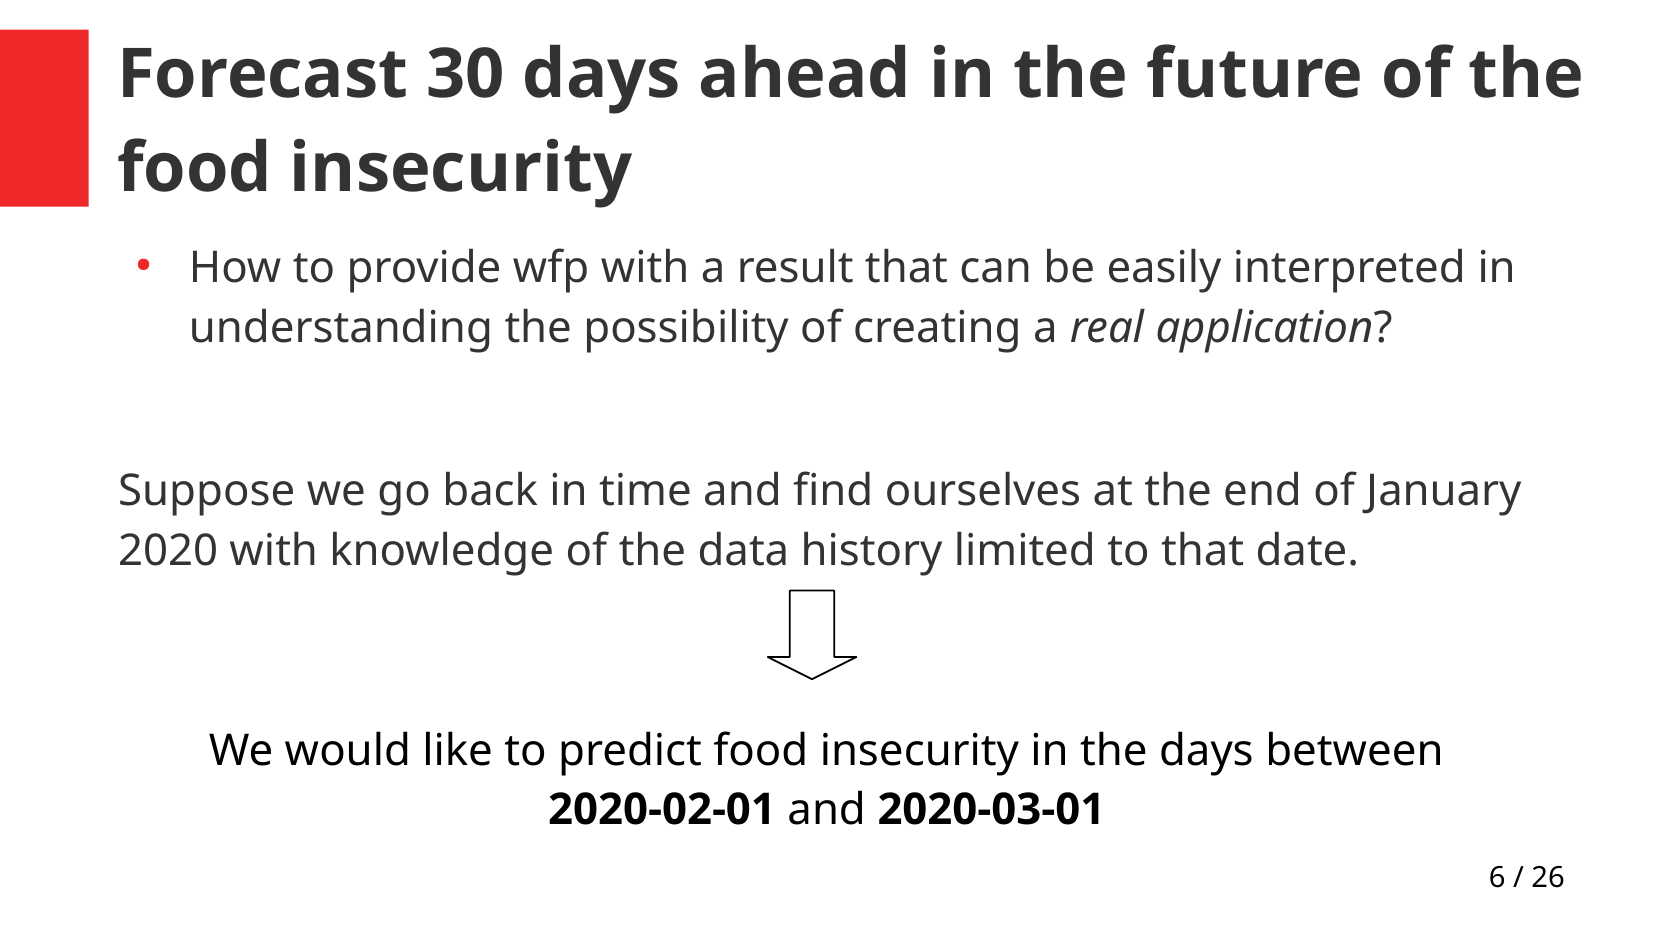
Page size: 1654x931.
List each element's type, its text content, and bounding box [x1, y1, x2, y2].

text_box [767, 590, 857, 680]
list How to provide wfp with a result that can be easily interpreted in understanding the possibility of creating a real application? Suppose we go back in time and find ourselves at the end of January 2020 with knowledge of the data history limited to that date. [118, 236, 1595, 798]
title Forecast 30 days ahead in the future of the food insecurity [117, 24, 1594, 212]
text_box We would like to predict food insecurity in the days between 2020-02-01 and 2020-03-01 [147, 710, 1506, 768]
